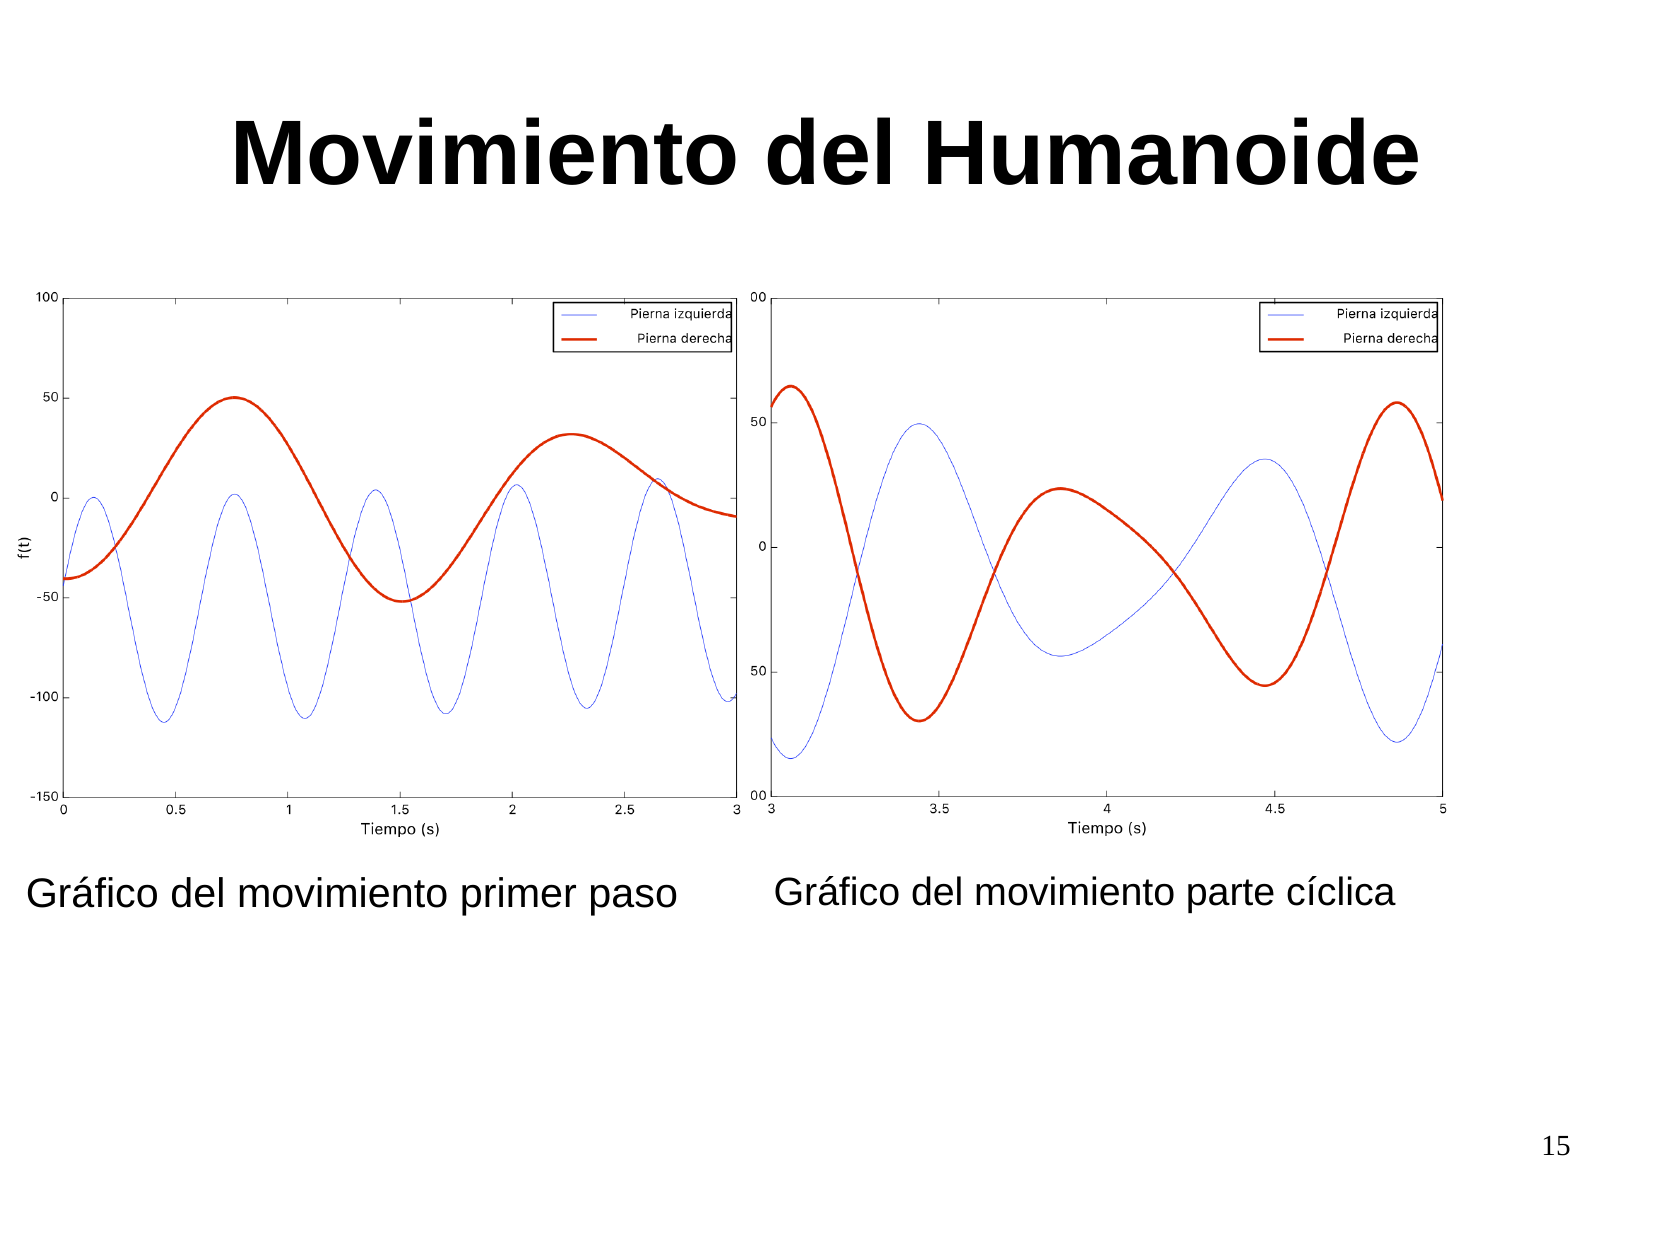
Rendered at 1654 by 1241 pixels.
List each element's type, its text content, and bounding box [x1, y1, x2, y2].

picture [15, 288, 1457, 841]
title Movimiento del Humanoide [82, 49, 1571, 257]
list Gráfico del movimiento primer paso [0, 870, 706, 946]
list Gráfico del movimiento parte cíclica [731, 870, 1561, 916]
